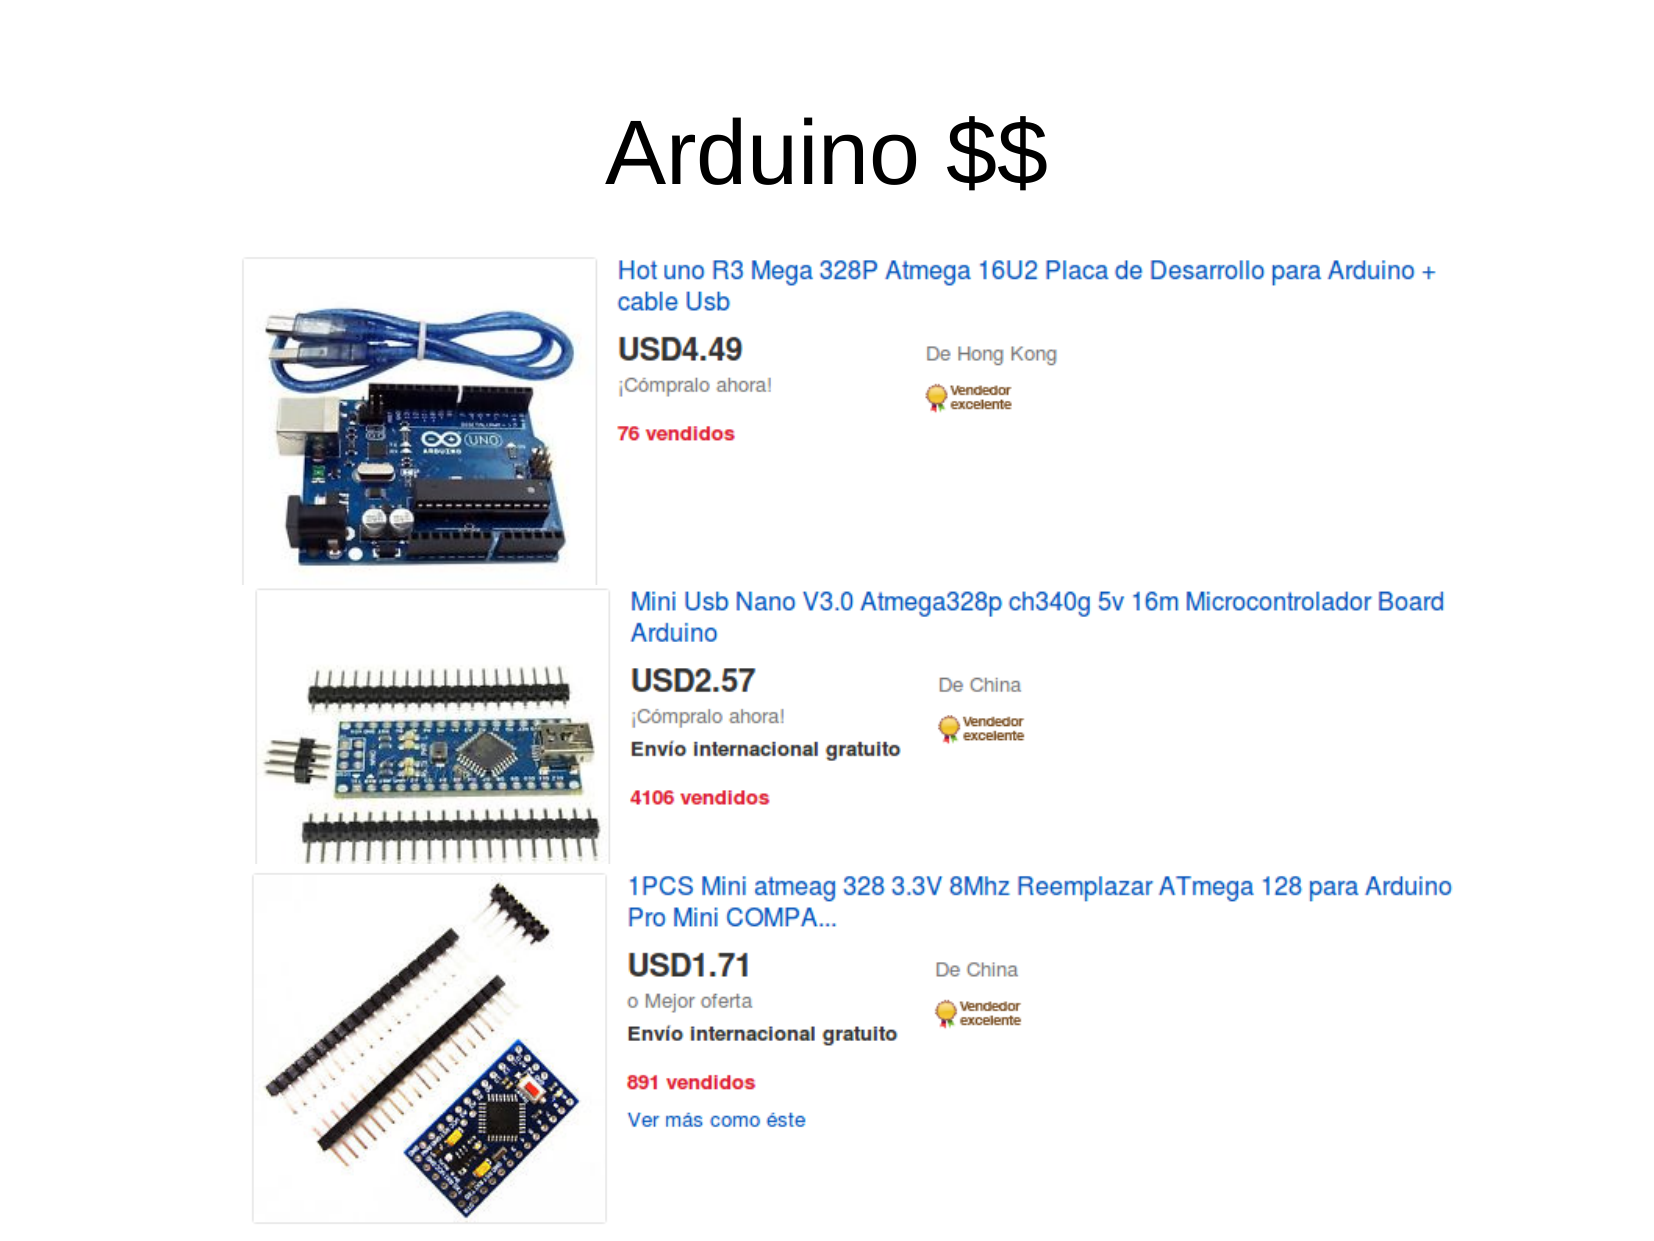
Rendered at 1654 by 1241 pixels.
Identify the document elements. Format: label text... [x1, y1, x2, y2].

picture [219, 245, 1476, 1232]
title Arduino $$ [82, 49, 1571, 257]
